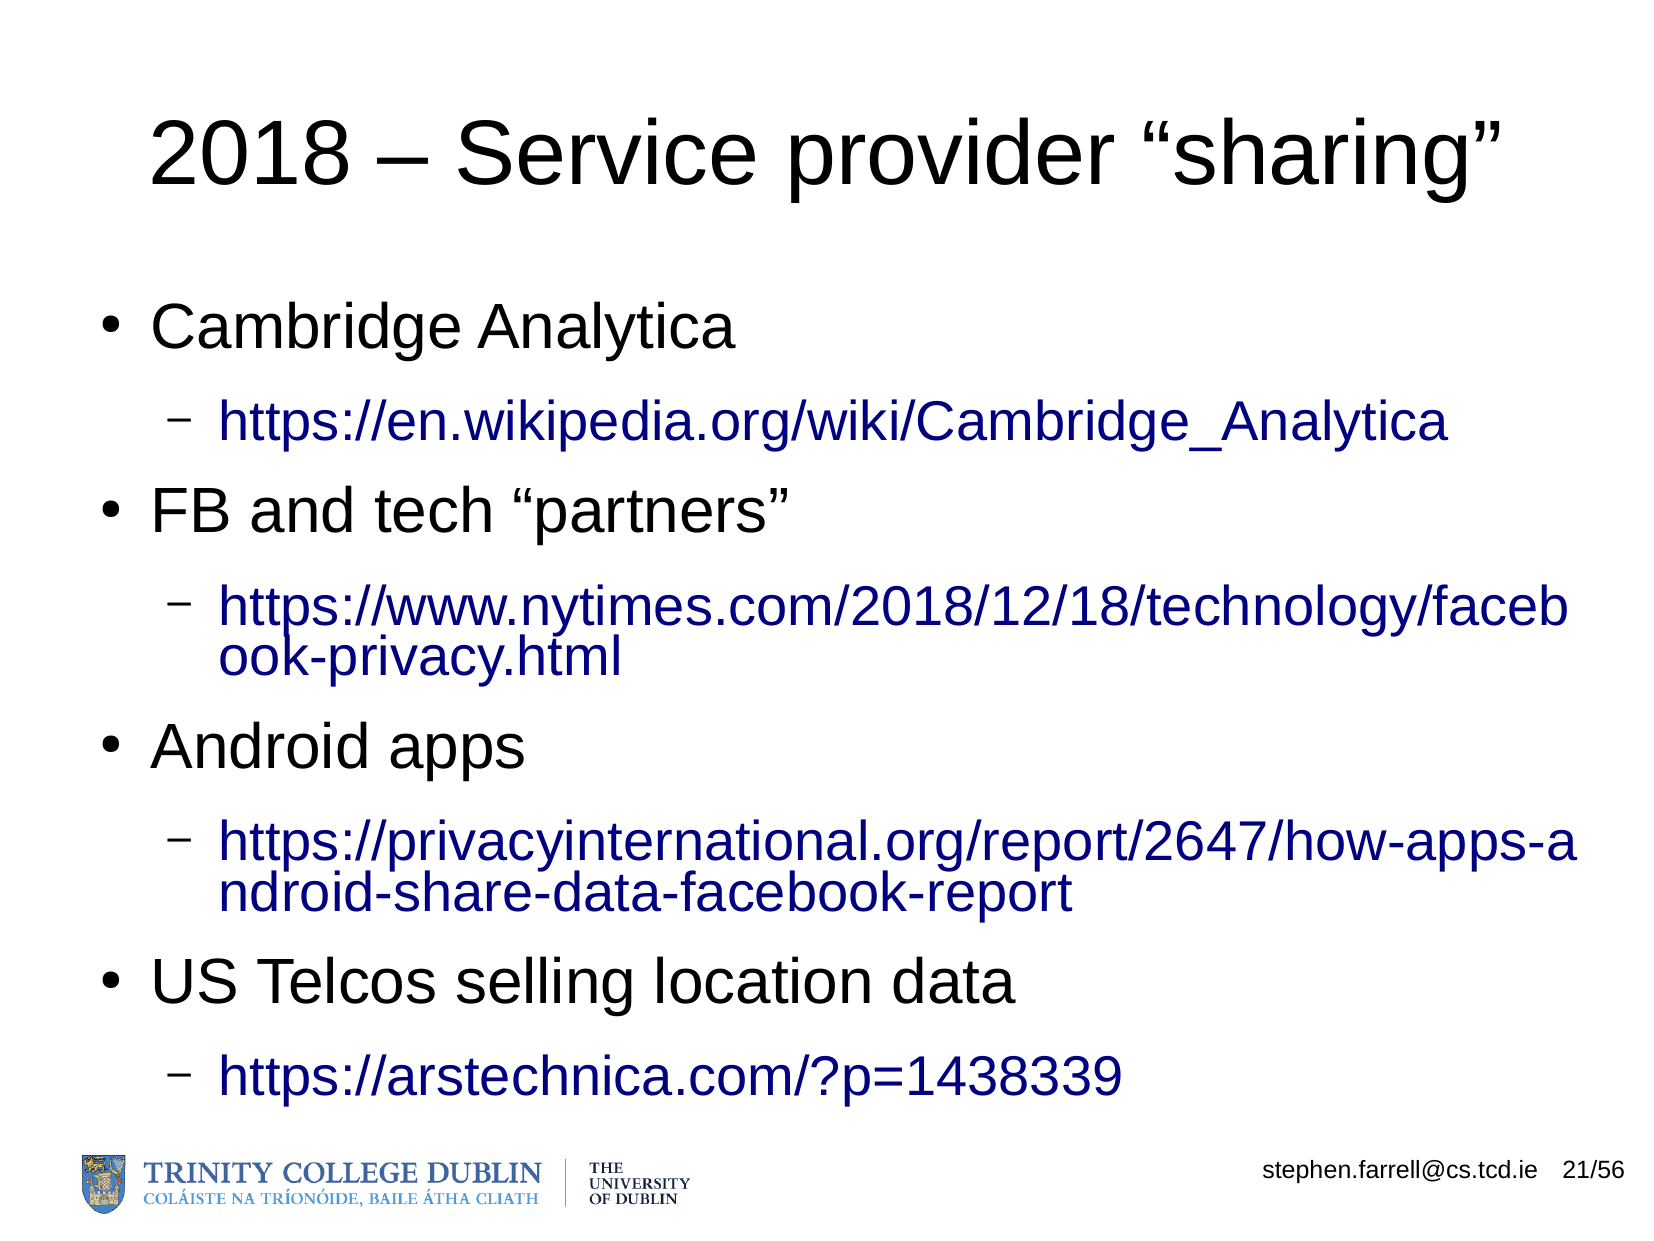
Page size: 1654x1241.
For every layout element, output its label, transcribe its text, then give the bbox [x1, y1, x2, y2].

list Cambridge Analytica https://en.wikipedia.org/wiki/Cambridge_Analytica FB and tech “partners” https://www.nytimes.com/2018/12/18/technology/facebook-privacy.html Android apps https://privacyinternational.org/report/2647/how-apps-android-share-data-facebook-report US Telcos selling location data https://arstechnica.com/?p=1438339 [82, 290, 1571, 1010]
picture [82, 1155, 694, 1214]
title 2018 – Service provider “sharing” [82, 49, 1571, 257]
